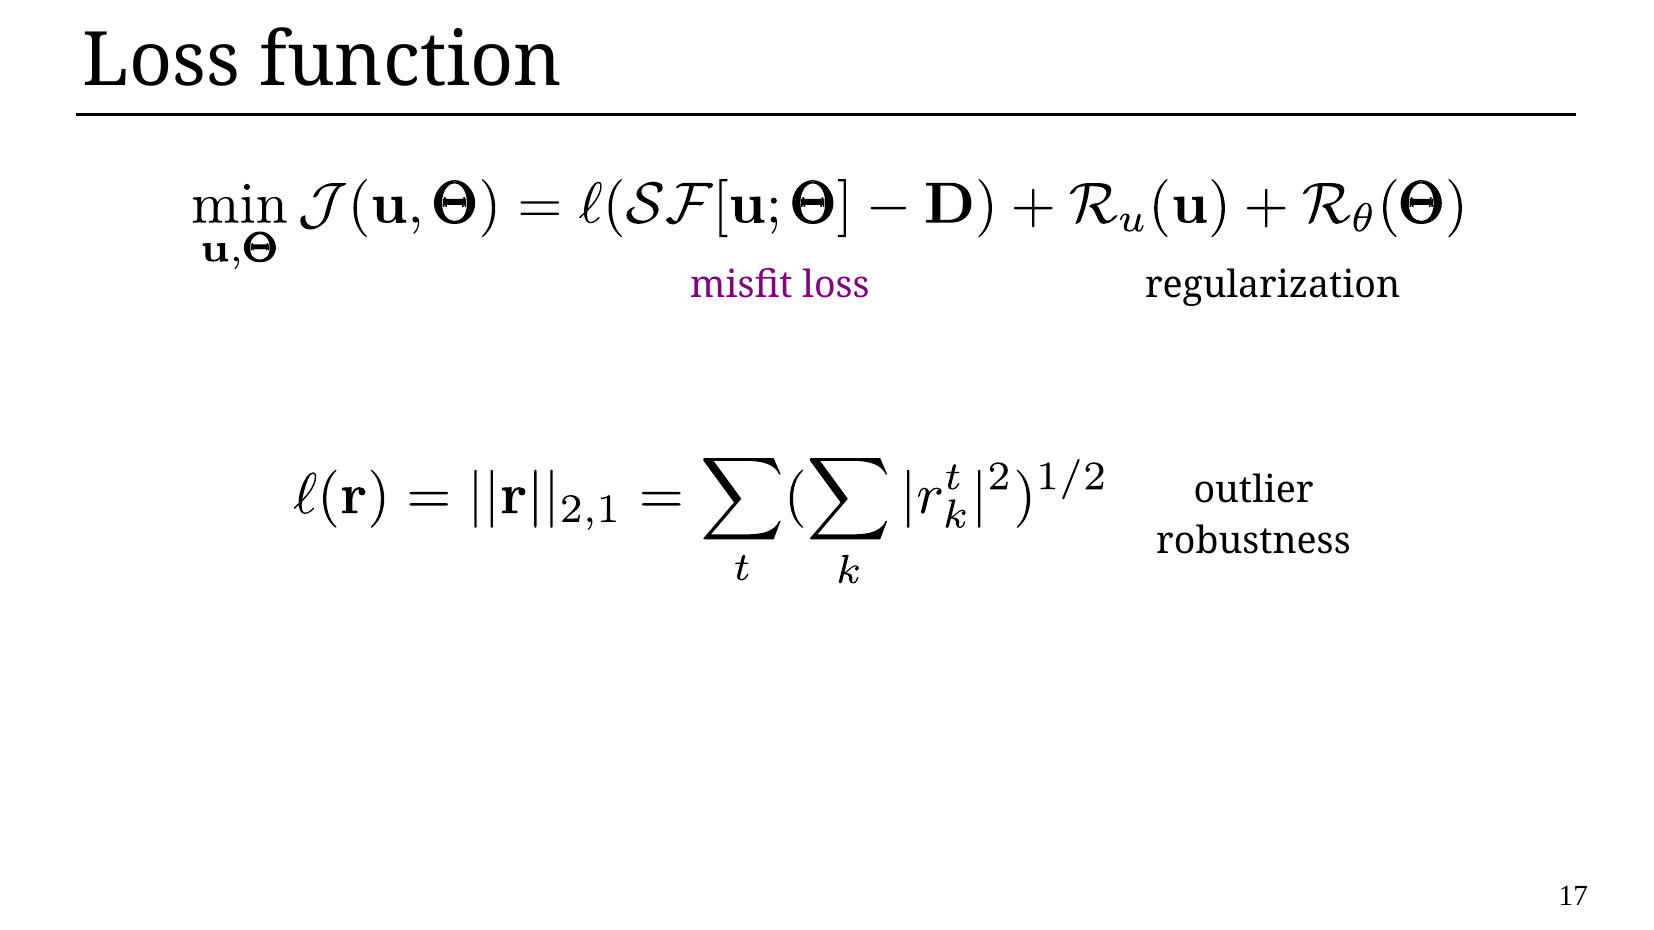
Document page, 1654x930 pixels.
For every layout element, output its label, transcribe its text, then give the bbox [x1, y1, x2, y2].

text_box misfit loss [660, 250, 901, 309]
text_box outlier robustness [1133, 454, 1374, 557]
title Loss function [82, 7, 1571, 105]
picture [290, 455, 1106, 586]
picture [188, 176, 1465, 272]
text_box regularization [1120, 250, 1426, 309]
